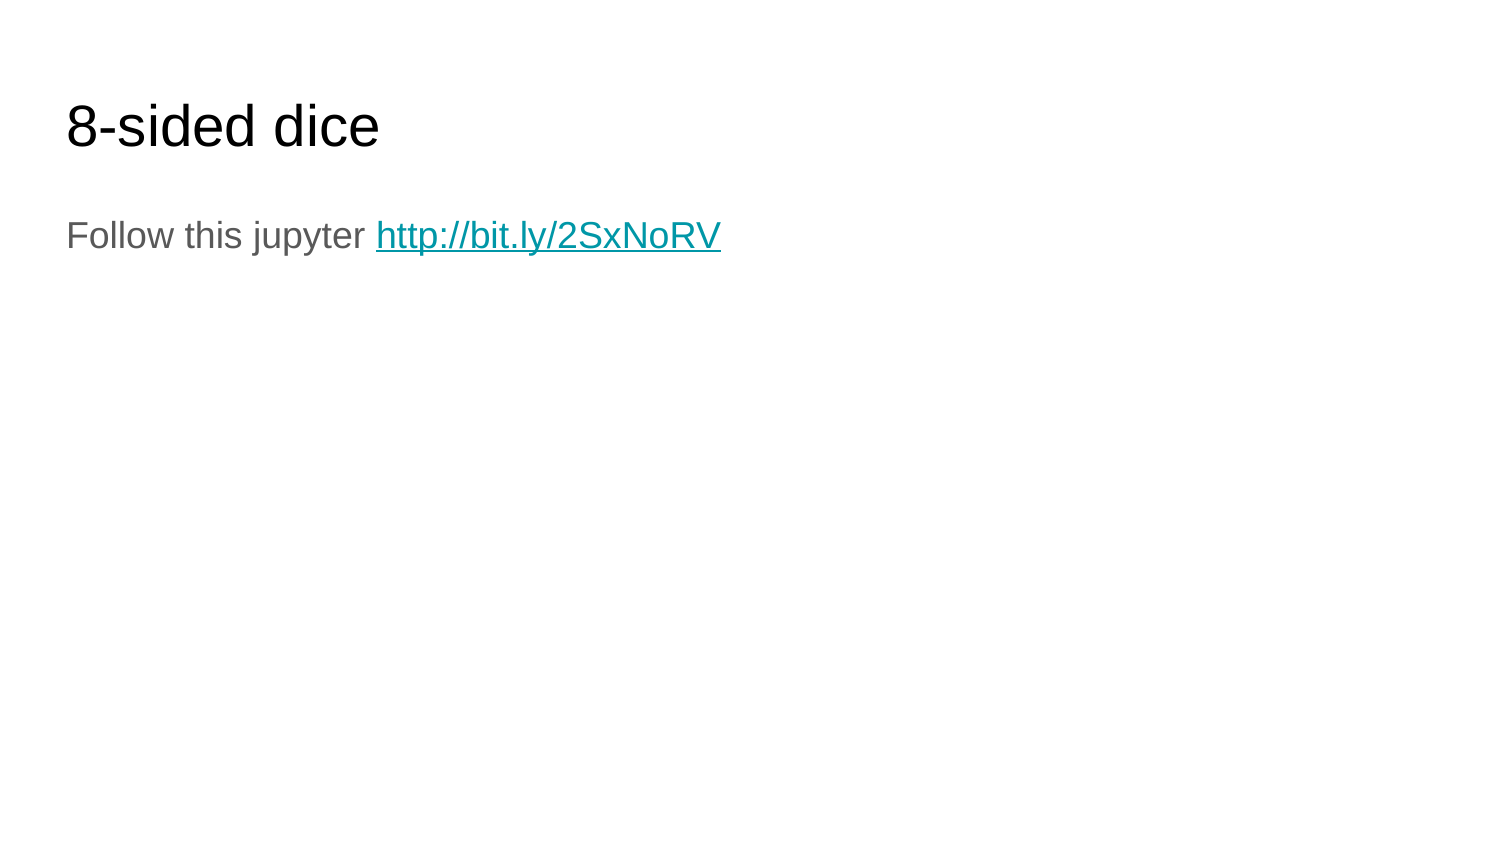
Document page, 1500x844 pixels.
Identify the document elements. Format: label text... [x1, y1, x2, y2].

title 8-sided dice [51, 72, 1449, 167]
list Follow this jupyter http://bit.ly/2SxNoRV [51, 189, 1449, 750]
